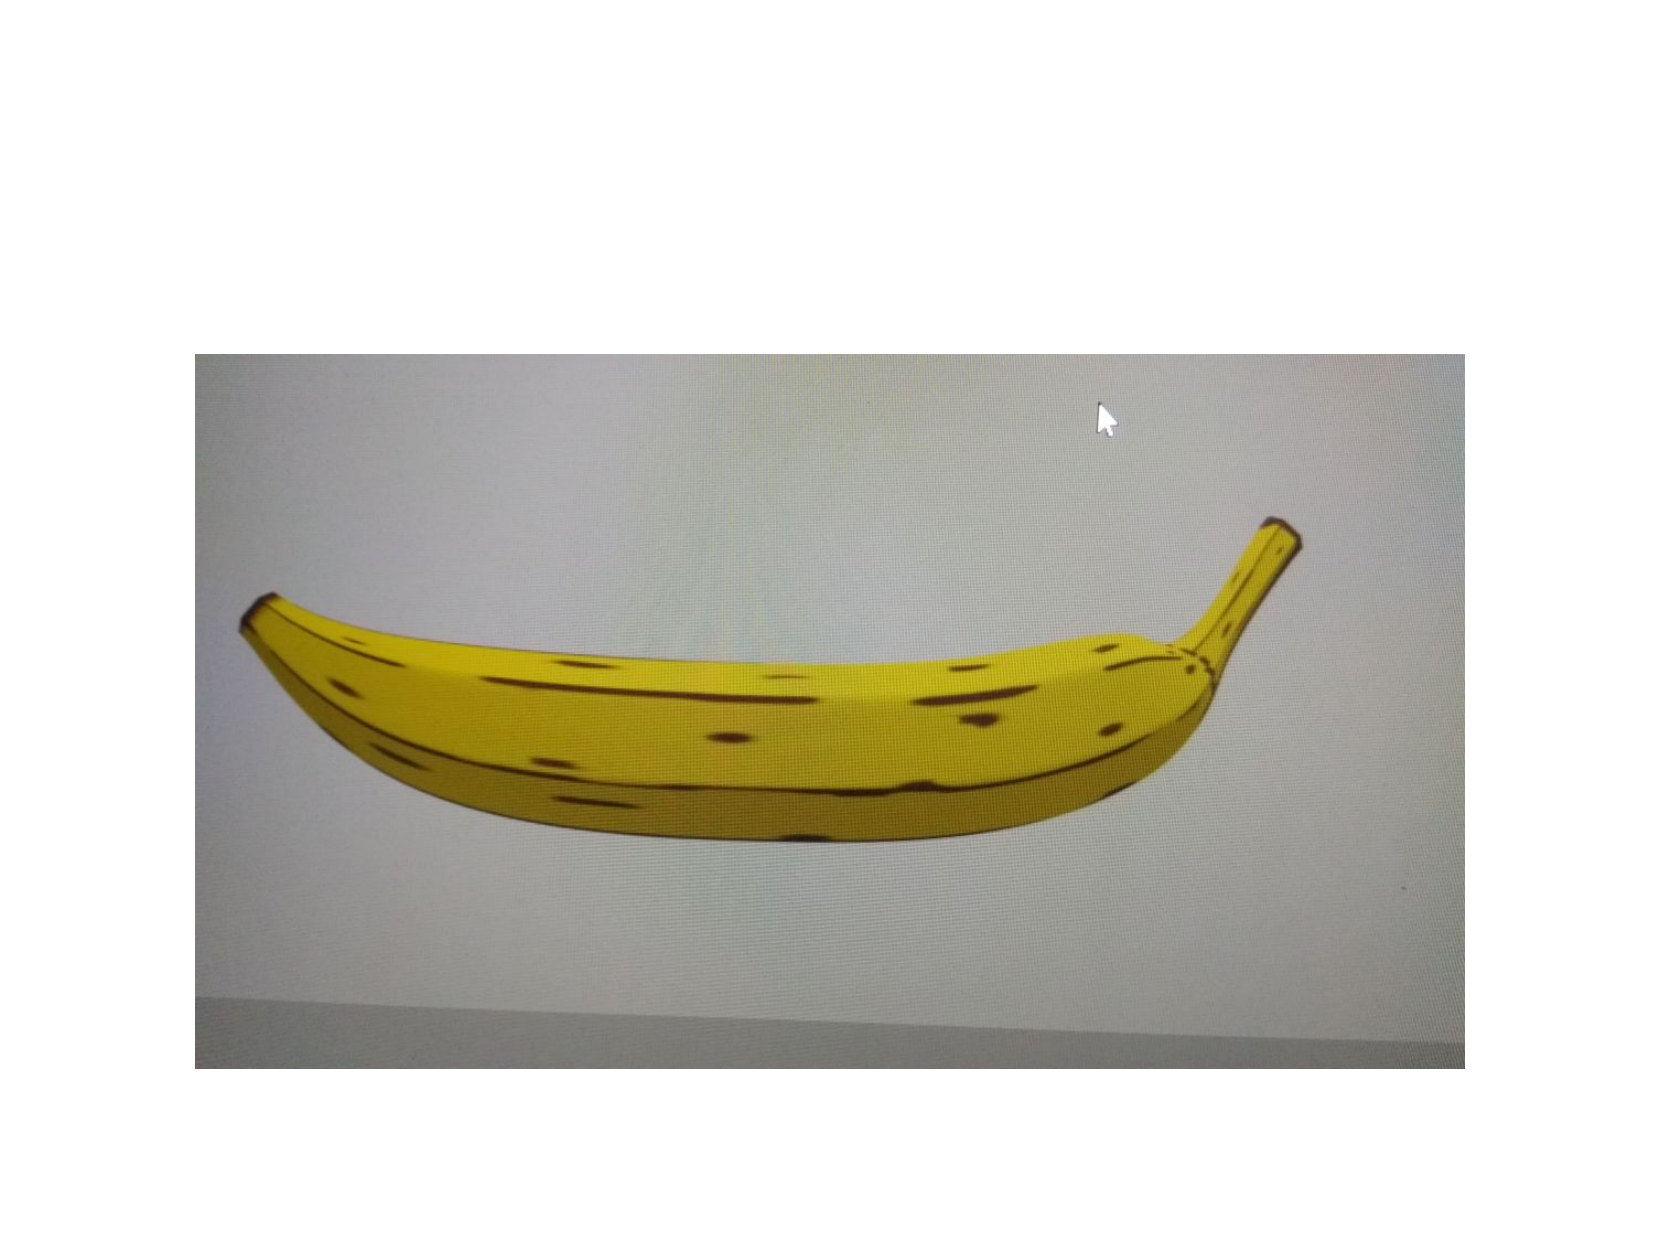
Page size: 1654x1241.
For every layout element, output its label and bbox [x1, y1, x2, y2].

picture [195, 354, 1465, 1069]
